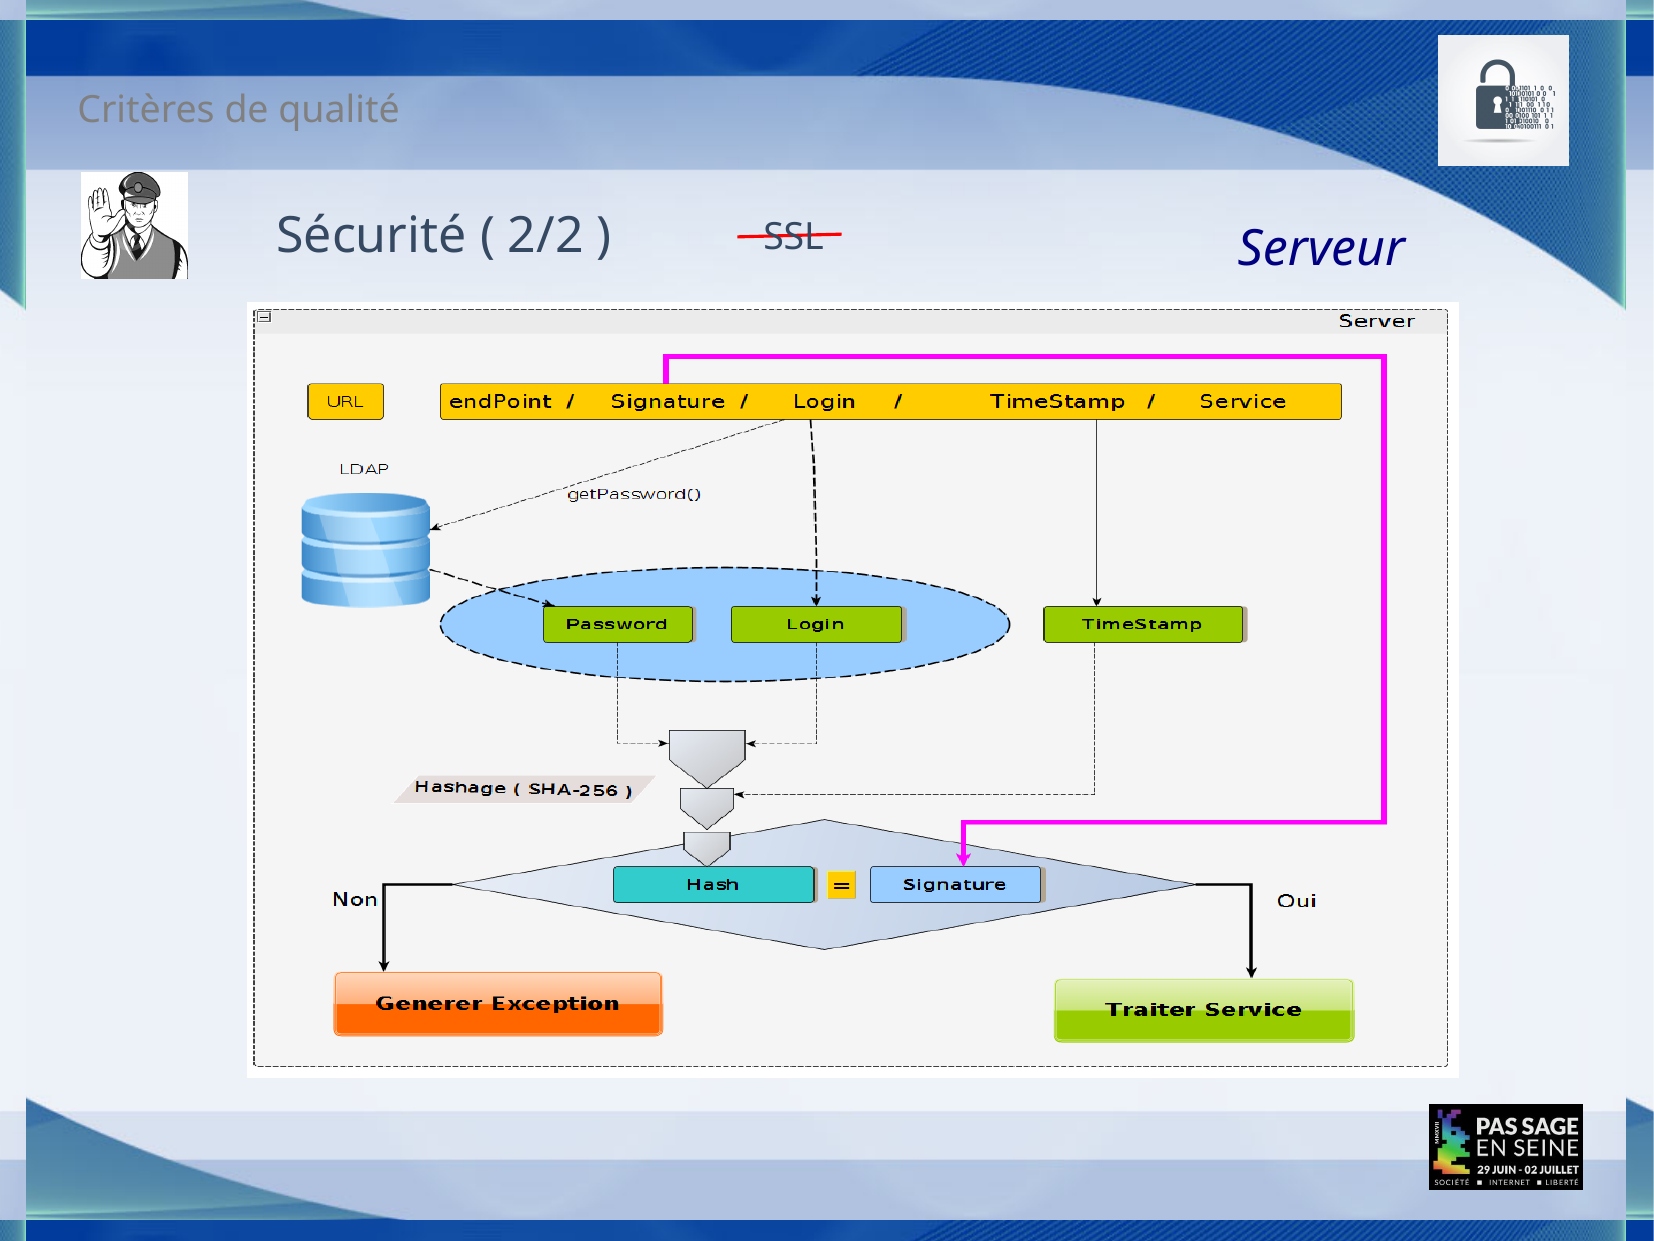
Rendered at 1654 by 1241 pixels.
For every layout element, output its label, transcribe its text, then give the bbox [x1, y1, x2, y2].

picture [0, 0, 1654, 1241]
title Sécurité ( 2/2 ) [202, 200, 686, 267]
title Serveur [1195, 213, 1448, 279]
title SSL [737, 208, 851, 263]
title Critères de qualité [11, 86, 466, 131]
